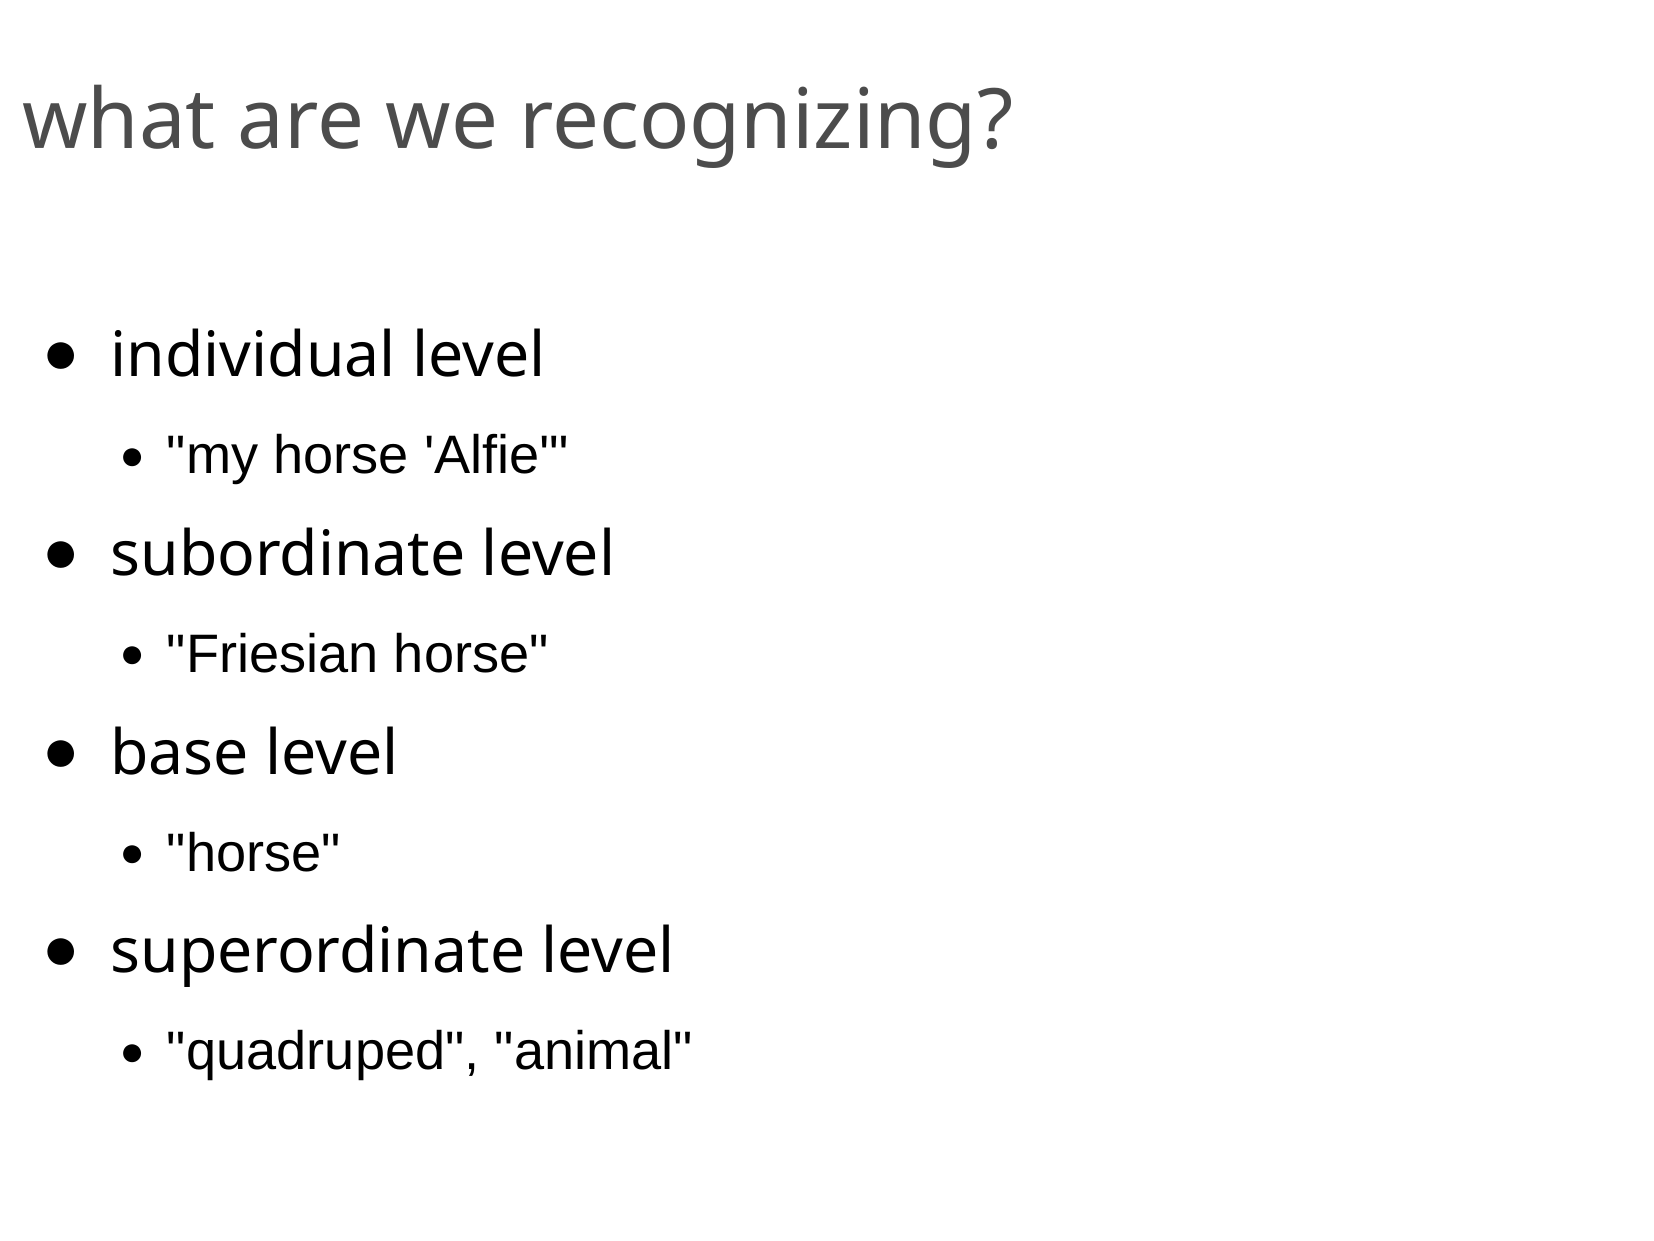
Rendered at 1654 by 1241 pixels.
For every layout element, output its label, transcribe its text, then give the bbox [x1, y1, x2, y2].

list individual level "my horse 'Alfie'" subordinate level "Friesian horse" base level "horse" superordinate level "quadruped", "animal" [25, 226, 1654, 1166]
title what are we recognizing? [22, 19, 1654, 213]
